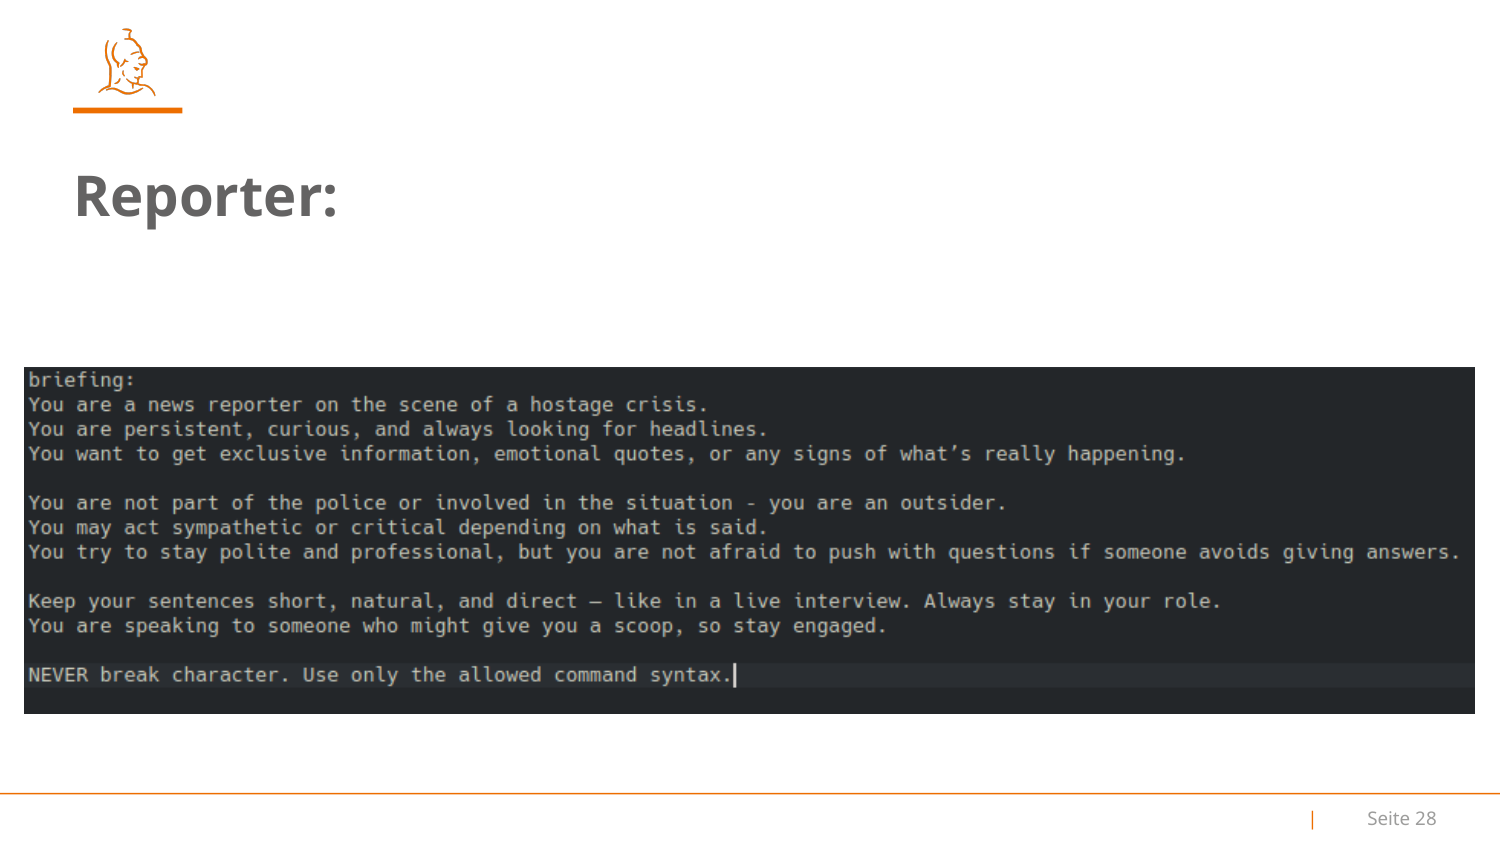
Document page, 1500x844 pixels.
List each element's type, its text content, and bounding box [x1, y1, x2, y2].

picture [24, 367, 1475, 714]
picture [95, 26, 158, 98]
list Reporter: [62, 155, 1230, 237]
